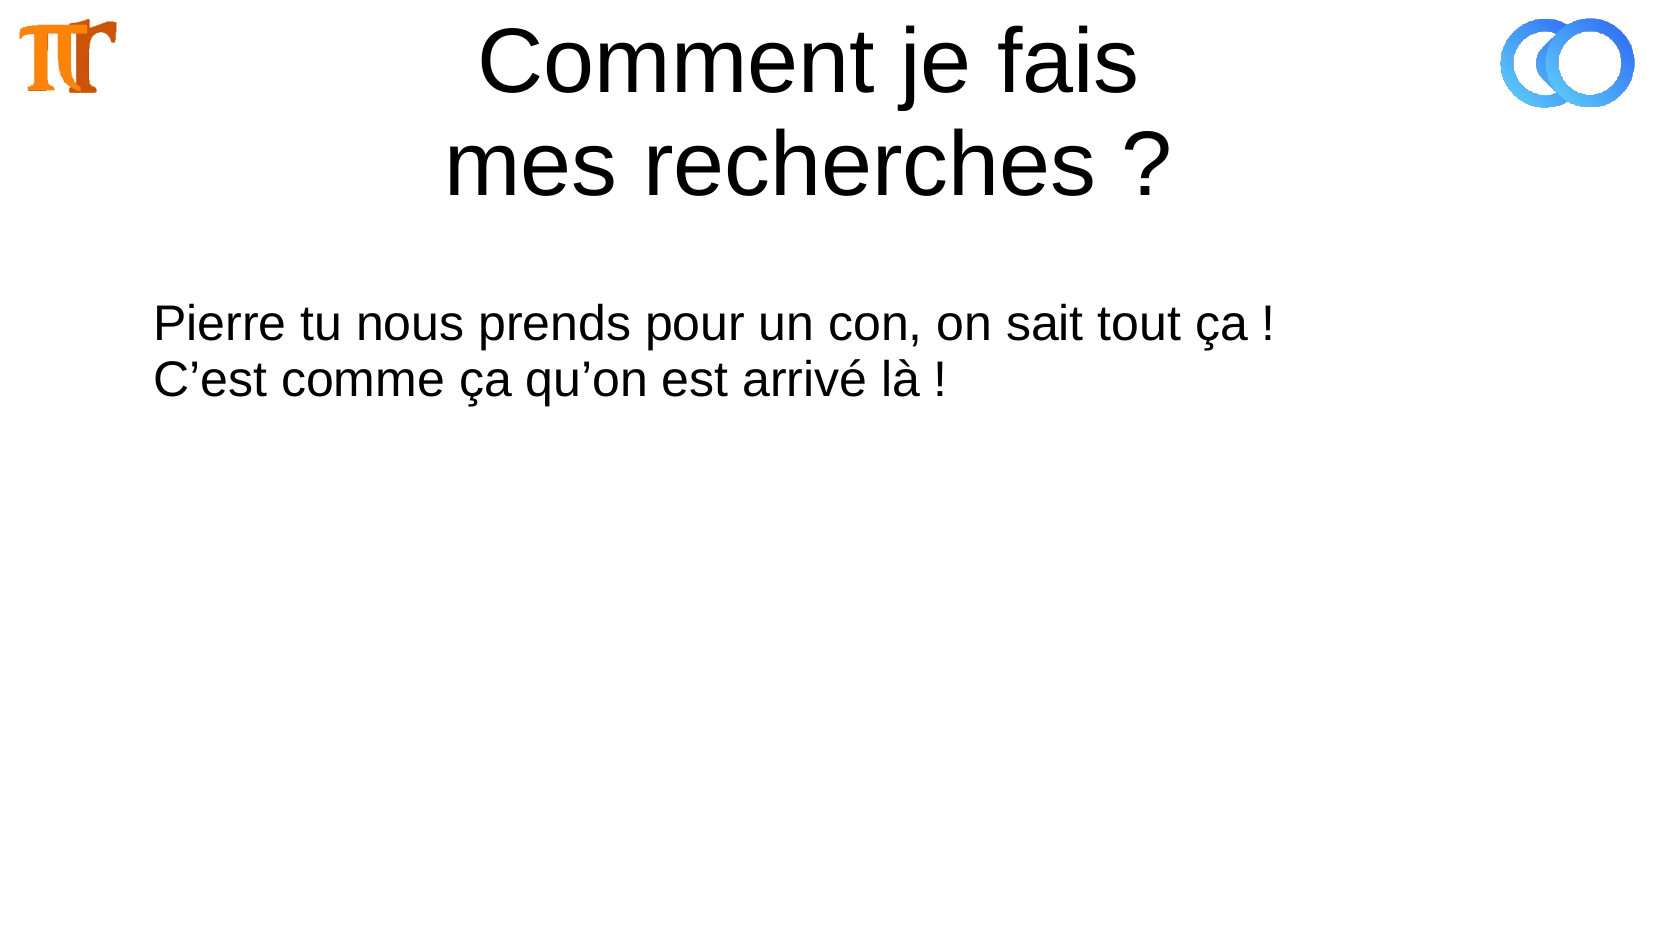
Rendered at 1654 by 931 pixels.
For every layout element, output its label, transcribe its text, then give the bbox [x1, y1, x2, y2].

list Pierre tu nous prends pour un con, on sait tout ça ! C’est comme ça qu’on est arrivé là ! [82, 295, 1571, 835]
title Comment je fais mes recherches ? [64, 9, 1554, 215]
picture [1450, 0, 1654, 142]
picture [17, 5, 119, 107]
